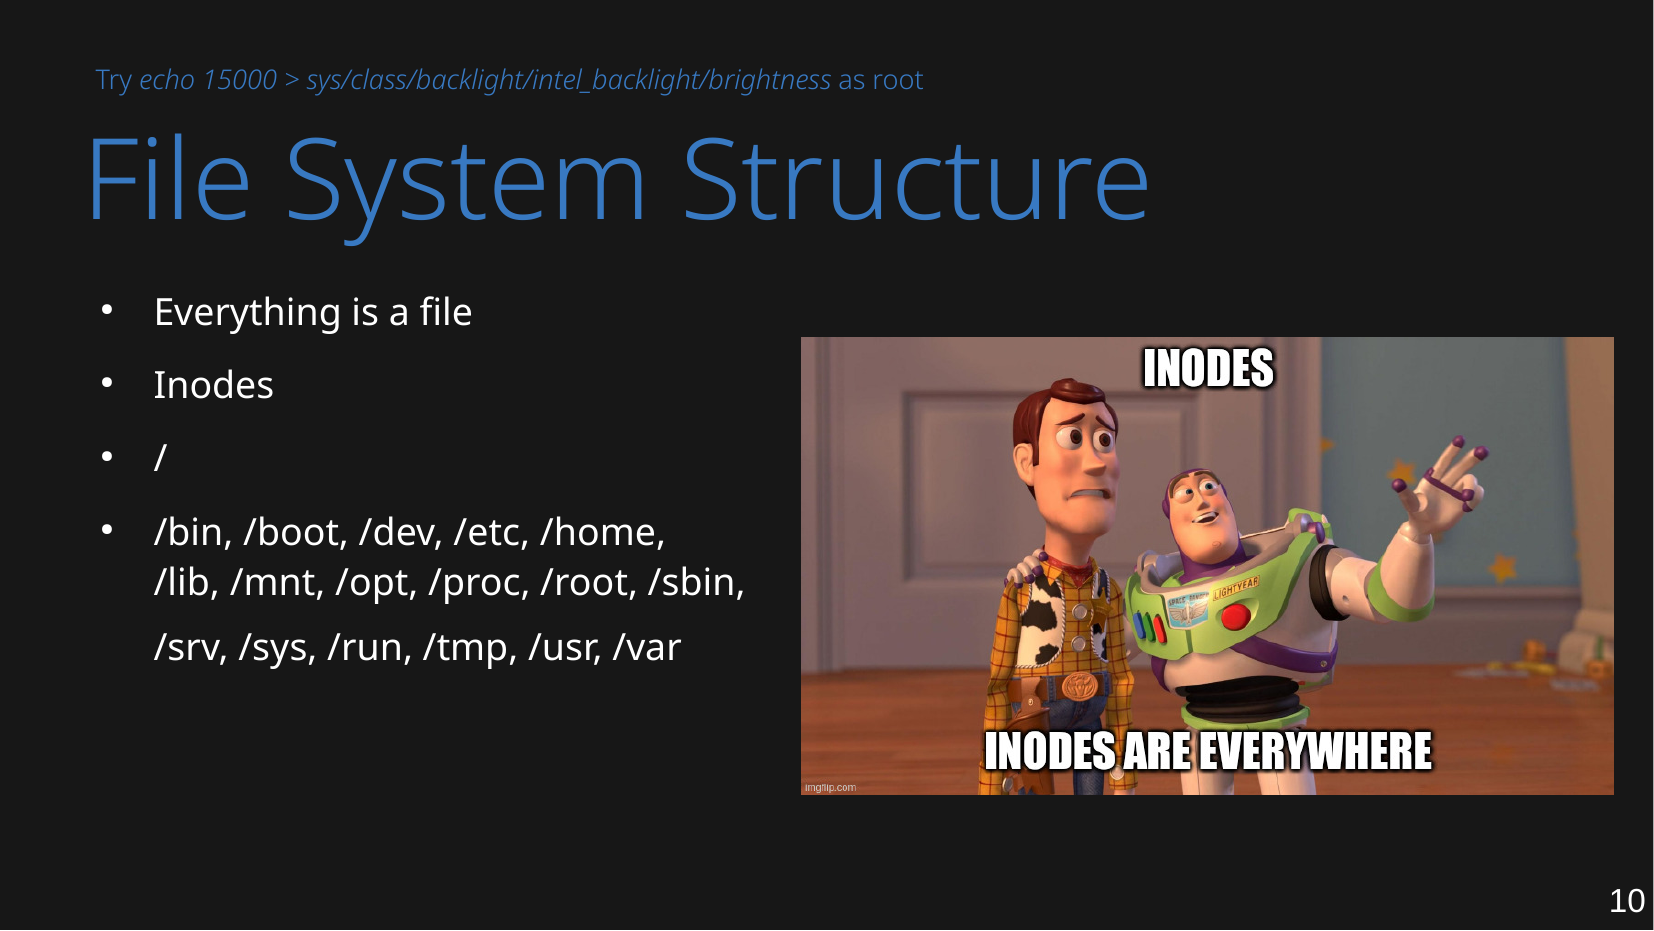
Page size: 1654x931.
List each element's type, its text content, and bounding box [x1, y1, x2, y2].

title Try echo 15000 > sys/class/backlight/intel_backlight/brightness as root [95, 60, 1316, 98]
list Everything is a file Inodes / /bin, /boot, /dev, /etc, /home, /lib, /mnt, /opt, /proc, /root, /sbin, /srv, /sys, /run, /tmp, /usr, /var [82, 285, 802, 795]
title File System Structure [82, 60, 1654, 253]
text_box <number> [1594, 874, 1654, 931]
picture [801, 337, 1614, 795]
